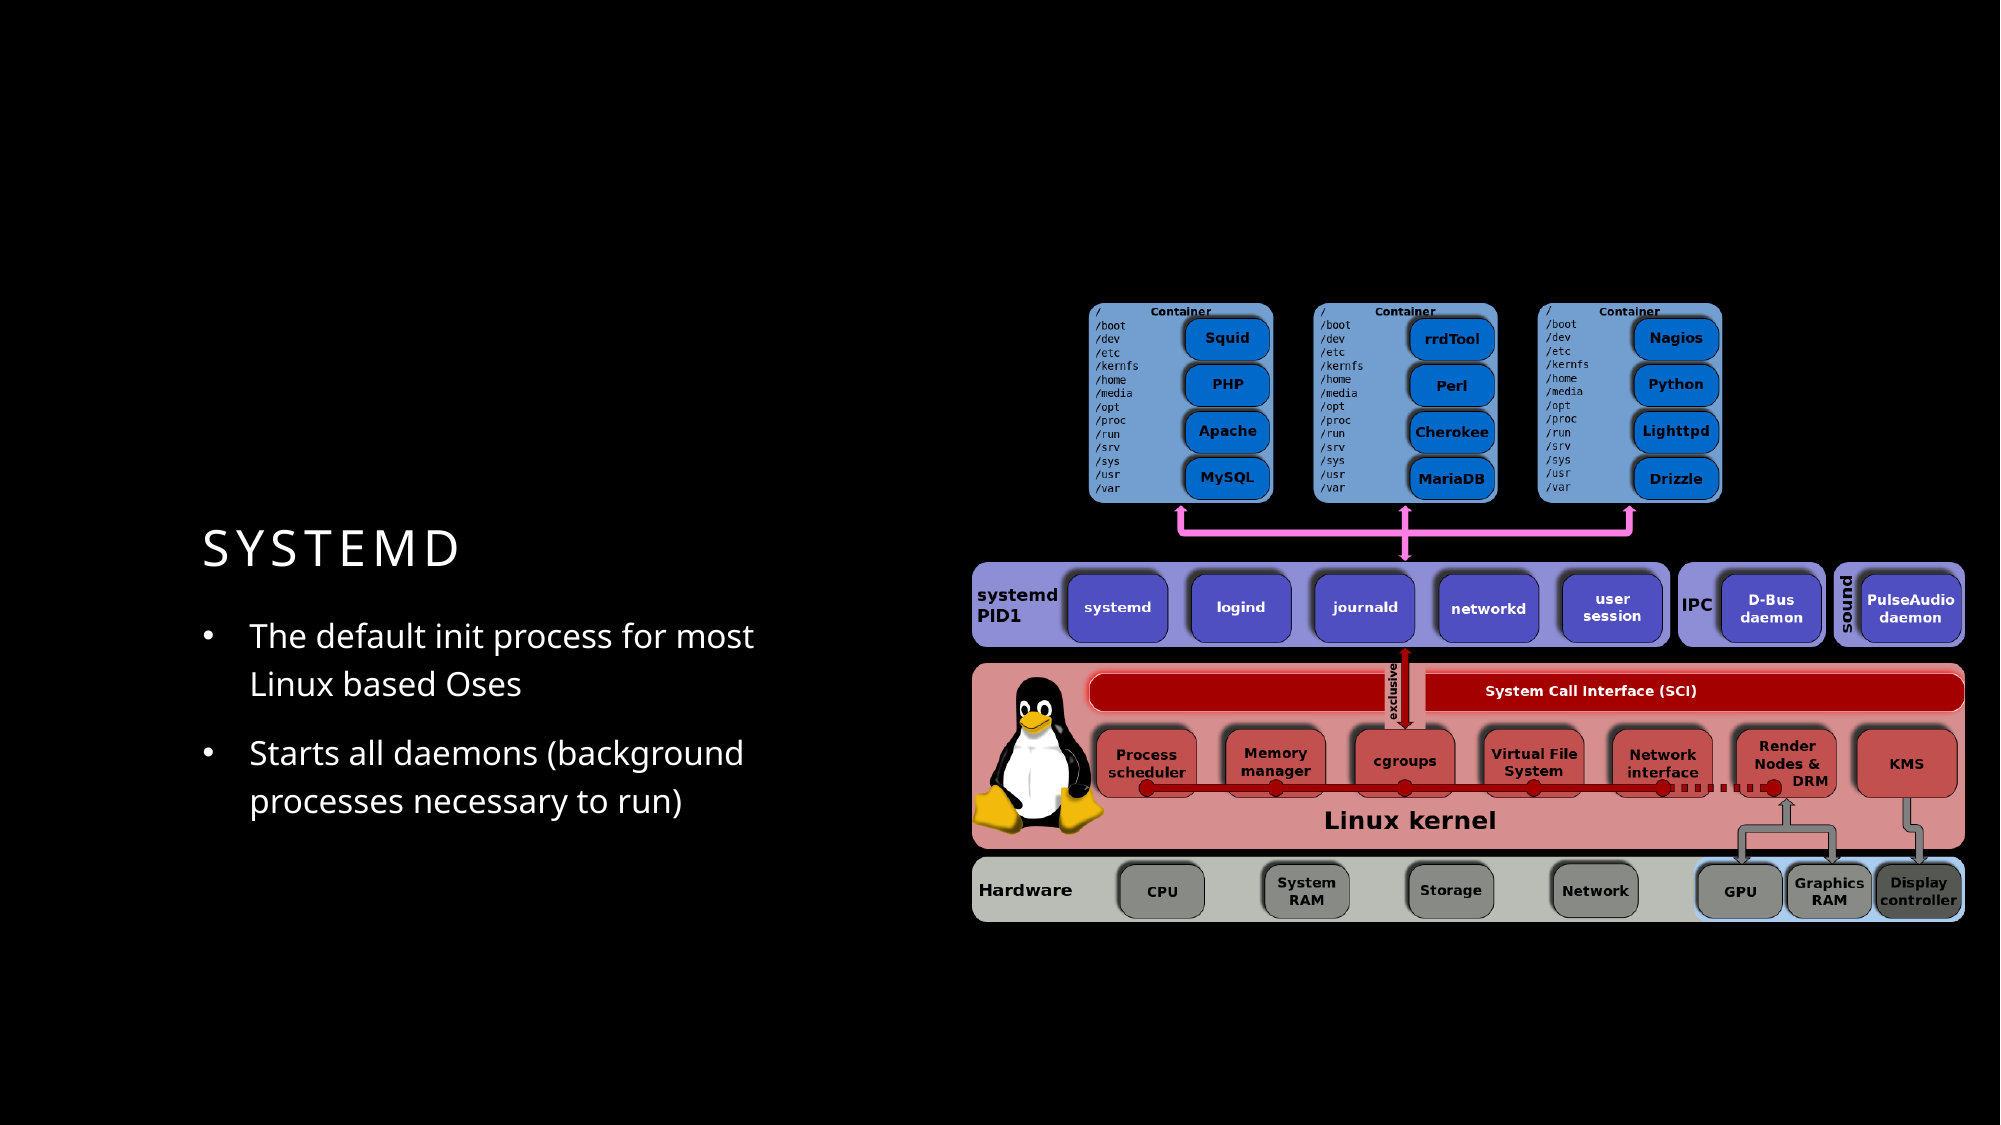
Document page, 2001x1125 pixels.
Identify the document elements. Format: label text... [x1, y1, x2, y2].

picture [972, 302, 1965, 922]
list The default init process for most Linux based Oses Starts all daemons (background processes necessary to run) [187, 600, 833, 963]
title Systemd [187, 262, 833, 584]
